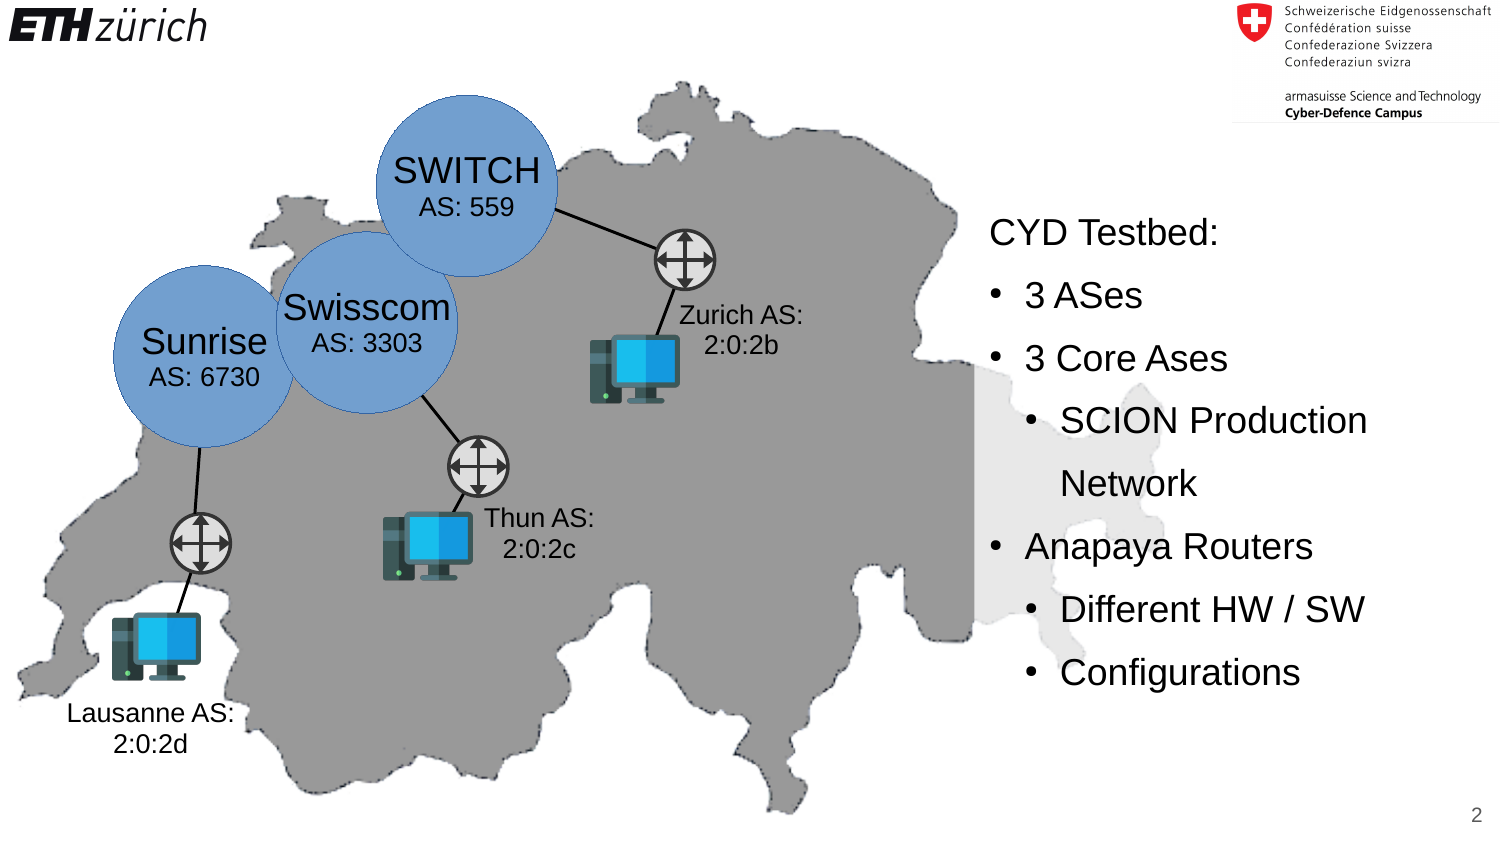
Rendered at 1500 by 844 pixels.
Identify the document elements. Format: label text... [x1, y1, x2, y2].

text_box [171, 513, 231, 573]
picture [0, 76, 1208, 844]
text_box Thun AS: 2:0:2c [437, 496, 642, 572]
text_box Swisscom AS: 3303 [276, 231, 458, 414]
text_box Lausanne AS: 2:0:2d [47, 690, 254, 767]
text_box SWITCH AS: 559 [376, 95, 558, 277]
text_box [448, 437, 508, 496]
picture [8, 8, 207, 42]
text_box Sunrise AS: 6730 [113, 265, 293, 448]
text_box [655, 230, 715, 290]
picture [1232, 0, 1500, 123]
text_box CYD Testbed: 3 ASes 3 Core Ases SCION Production Network Anapaya Routers Different HW / SW Configurations [974, 182, 1447, 744]
text_box Zurich AS: 2:0:2b [638, 292, 844, 368]
